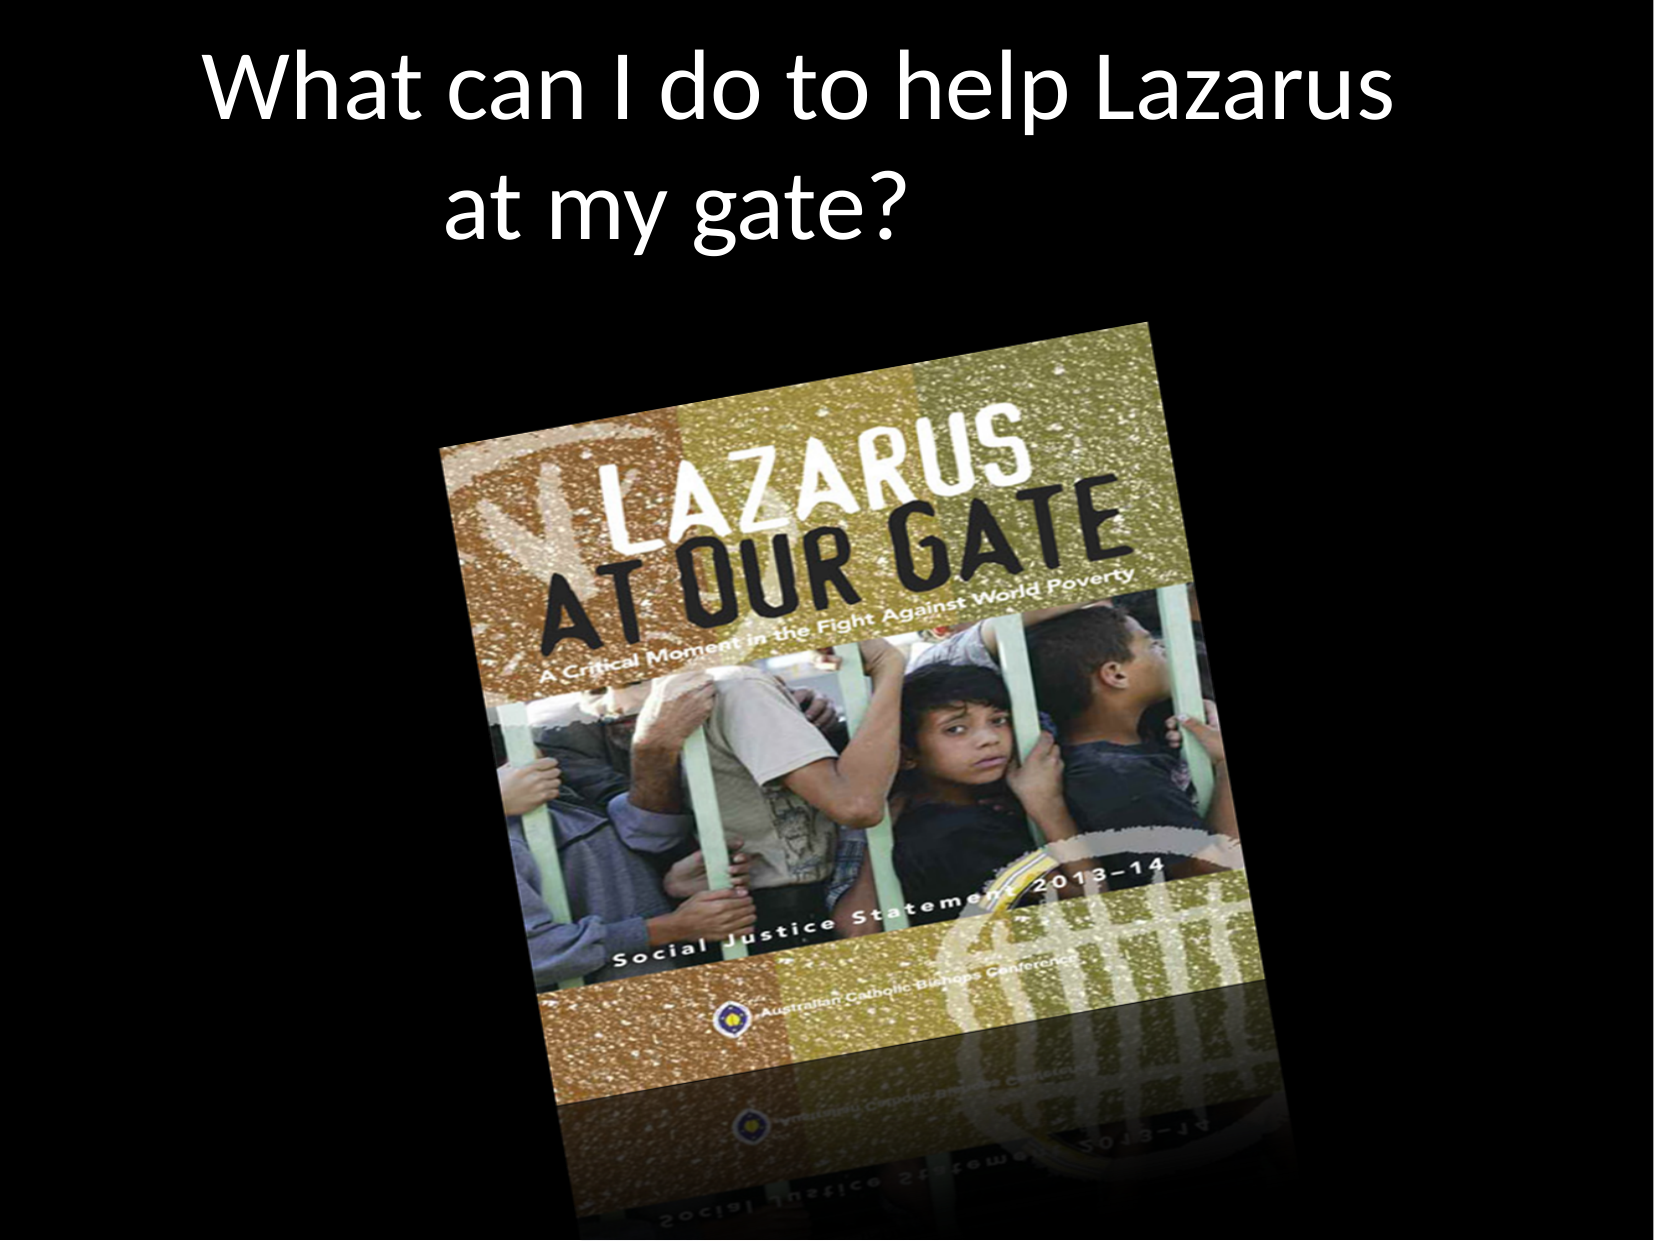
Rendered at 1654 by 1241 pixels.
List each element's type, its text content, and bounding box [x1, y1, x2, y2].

text_box What can I do to help Lazarus at my gate?ep in …and a roof over your head …You are richer than 75 % of the world’s population … [0, 11, 1654, 448]
picture [434, 320, 1387, 1241]
